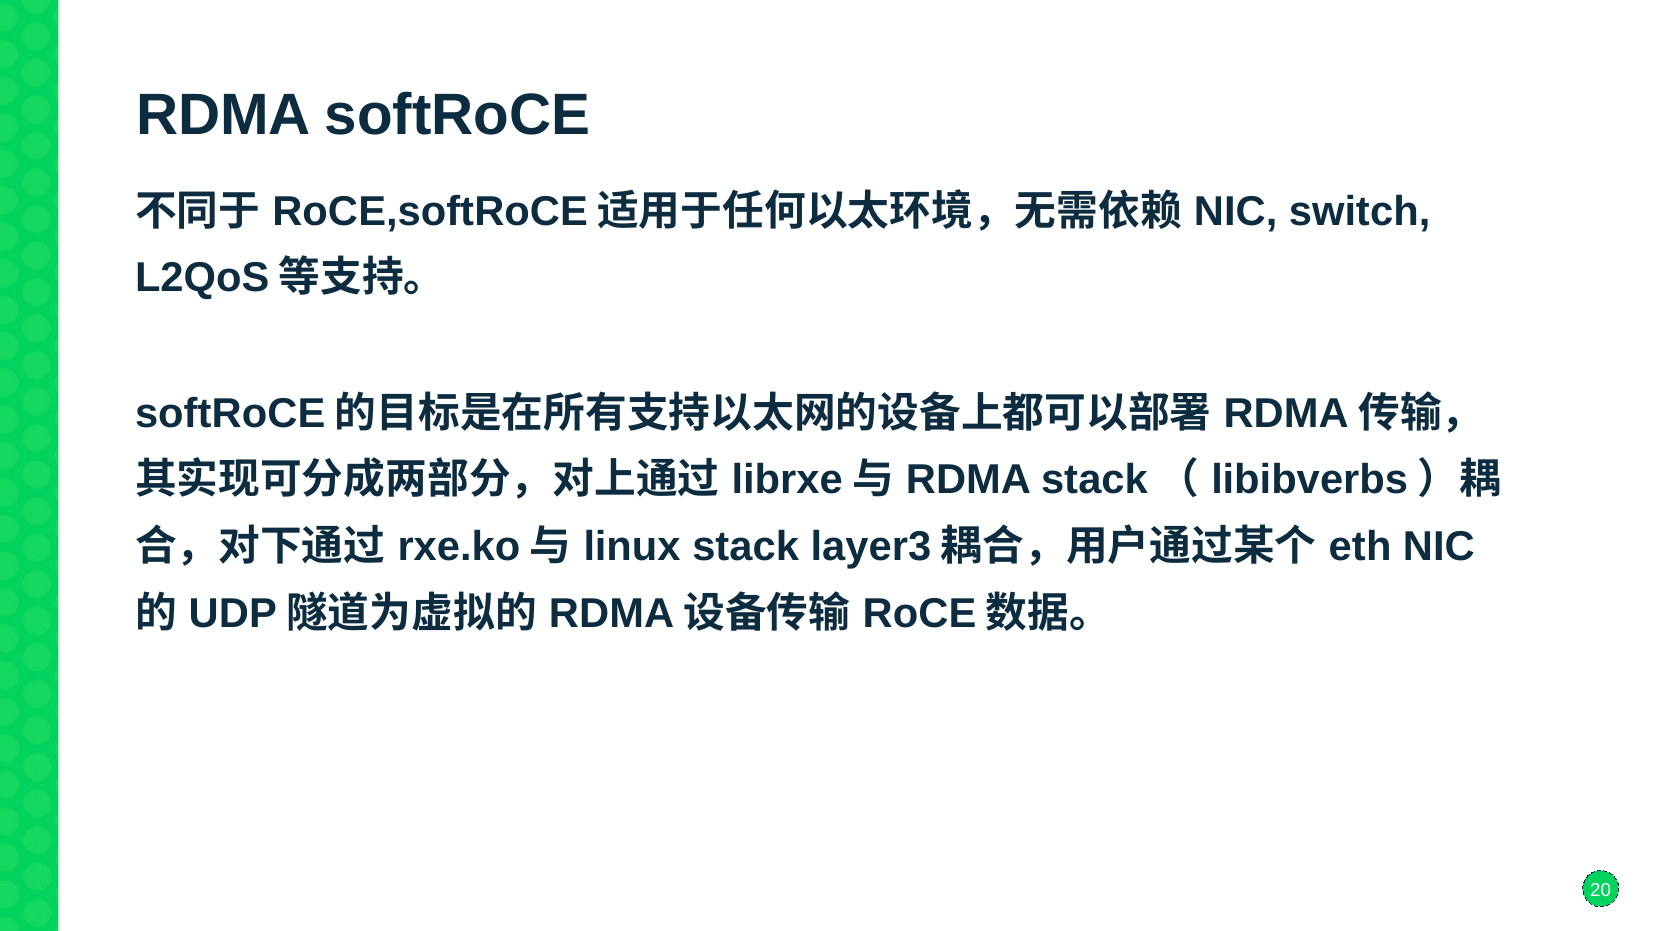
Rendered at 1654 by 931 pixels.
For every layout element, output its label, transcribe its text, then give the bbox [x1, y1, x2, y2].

picture [0, 0, 76, 931]
title RDMA softRoCE [121, 37, 1531, 193]
list 不同于RoCE,softRoCE适用于任何以太环境，无需依赖NIC, switch, L2QoS等支持。 softRoCE的目标是在所有支持以太网的设备上都可以部署RDMA传输，其实现可分成两部分，对上通过librxe与RDMA stack（libibverbs）耦合，对下通过rxe.ko与linux stack layer3耦合，用户通过某个eth NIC的UDP隧道为虚拟的RDMA设备传输RoCE数据。 [120, 163, 1530, 868]
